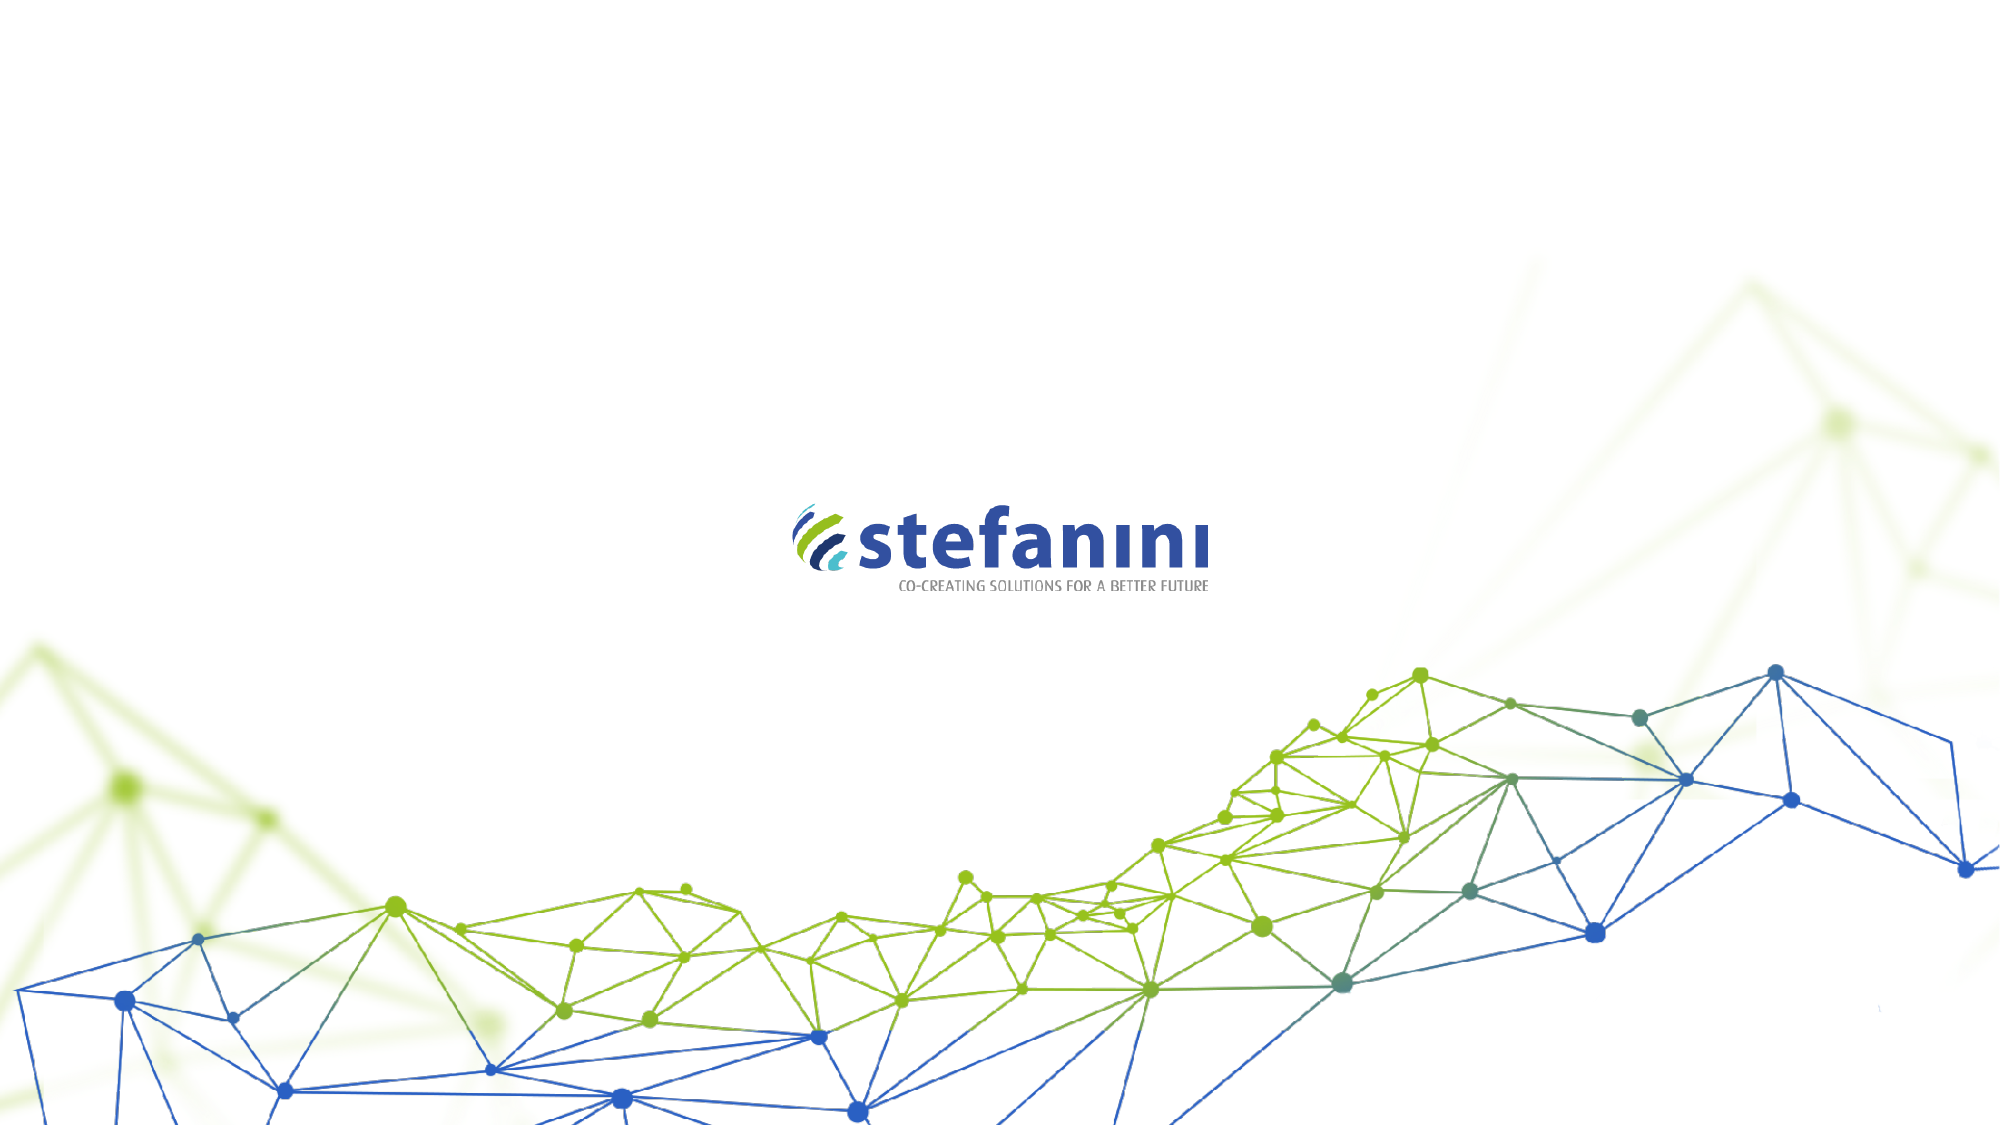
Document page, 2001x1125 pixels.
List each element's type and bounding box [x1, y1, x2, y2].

picture [0, 201, 2000, 1125]
